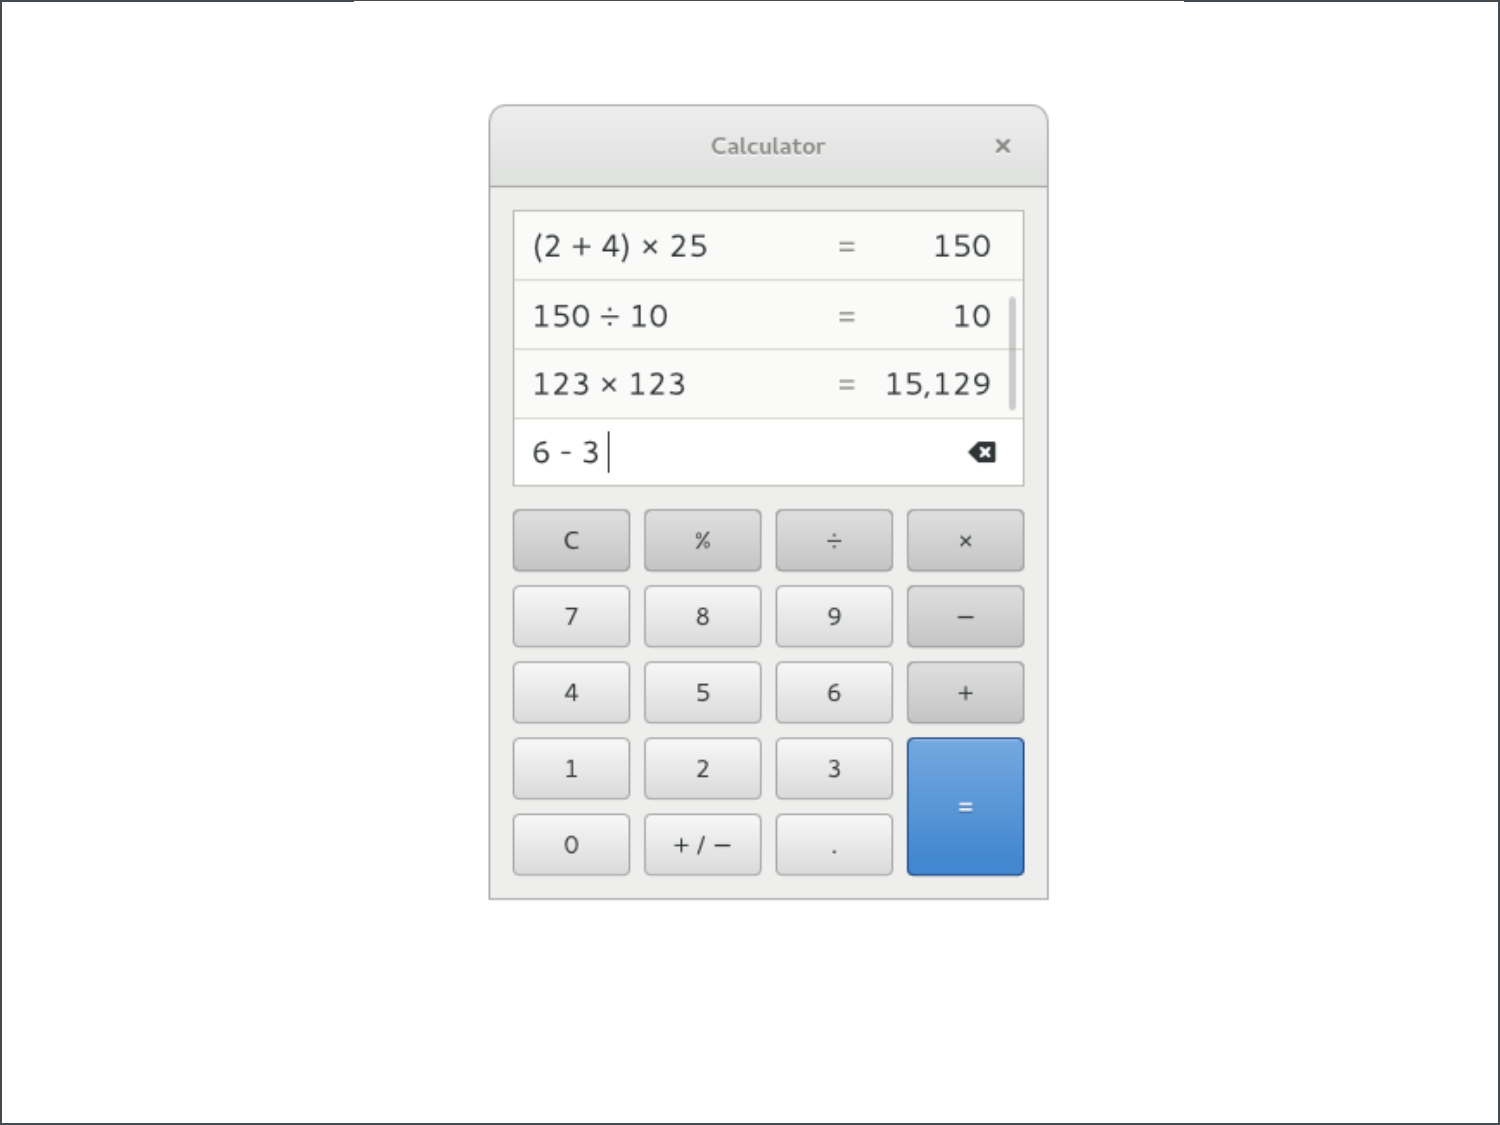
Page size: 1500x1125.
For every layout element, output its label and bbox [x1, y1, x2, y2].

picture [354, 1, 1184, 1004]
text_box [0, 0, 1500, 1125]
